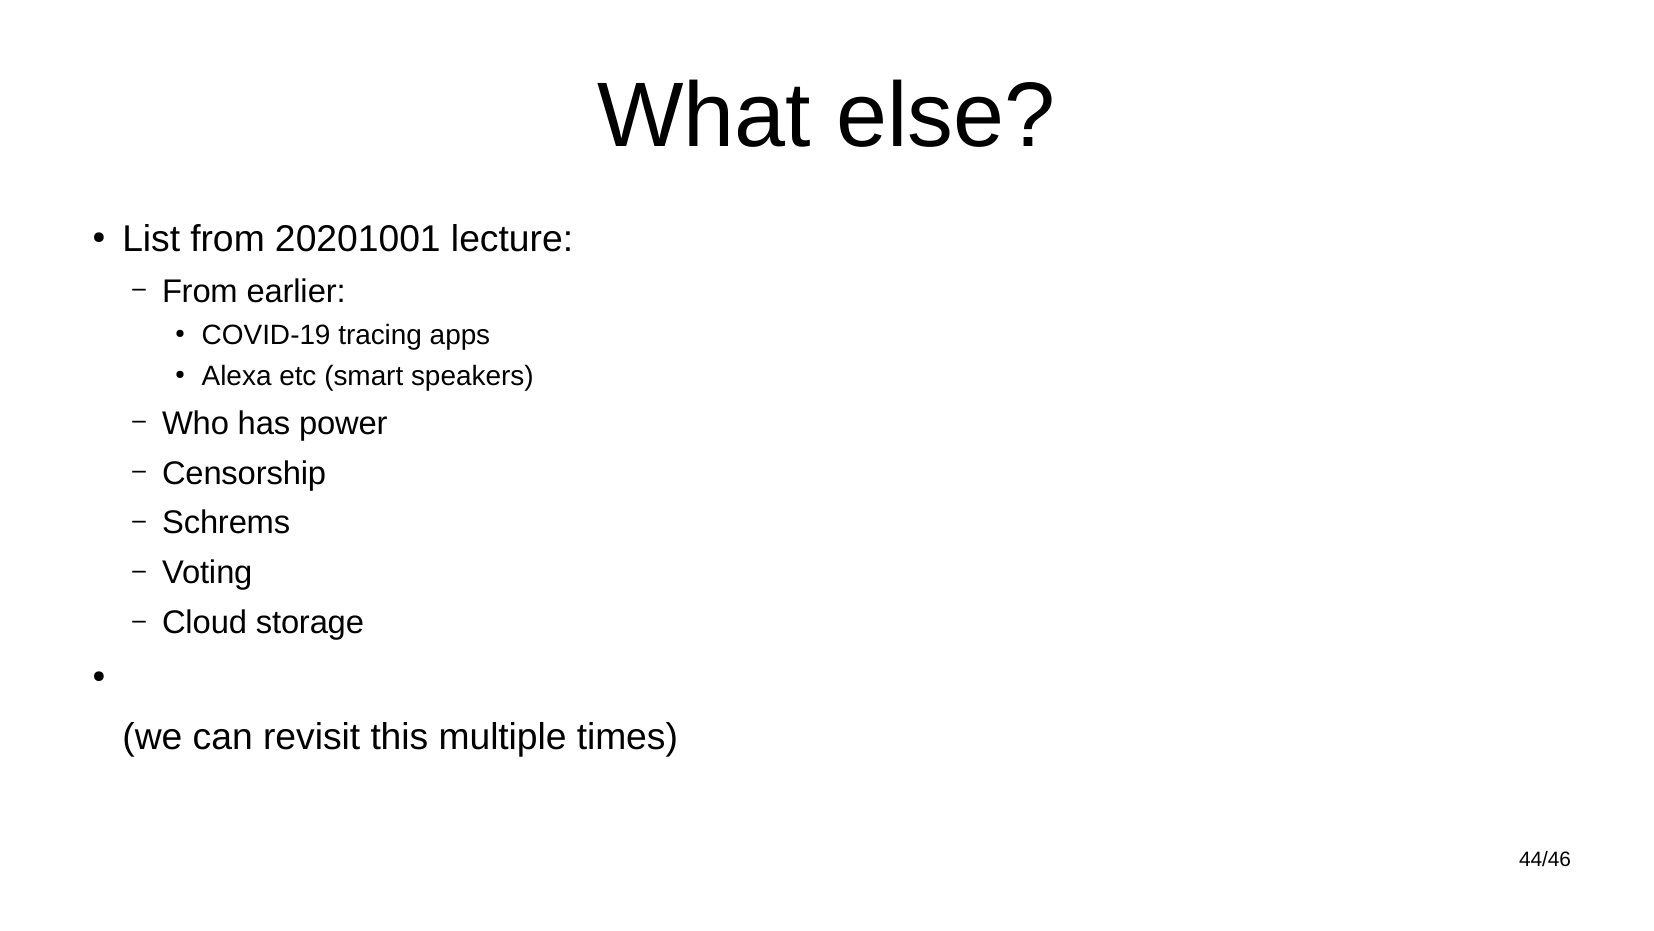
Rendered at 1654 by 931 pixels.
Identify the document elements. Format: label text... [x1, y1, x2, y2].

title What else? [82, 37, 1571, 193]
list List from 20201001 lecture: From earlier: COVID-19 tracing apps Alexa etc (smart speakers) Who has power Censorship Schrems Voting Cloud storage (we can revisit this multiple times) [82, 217, 1571, 758]
